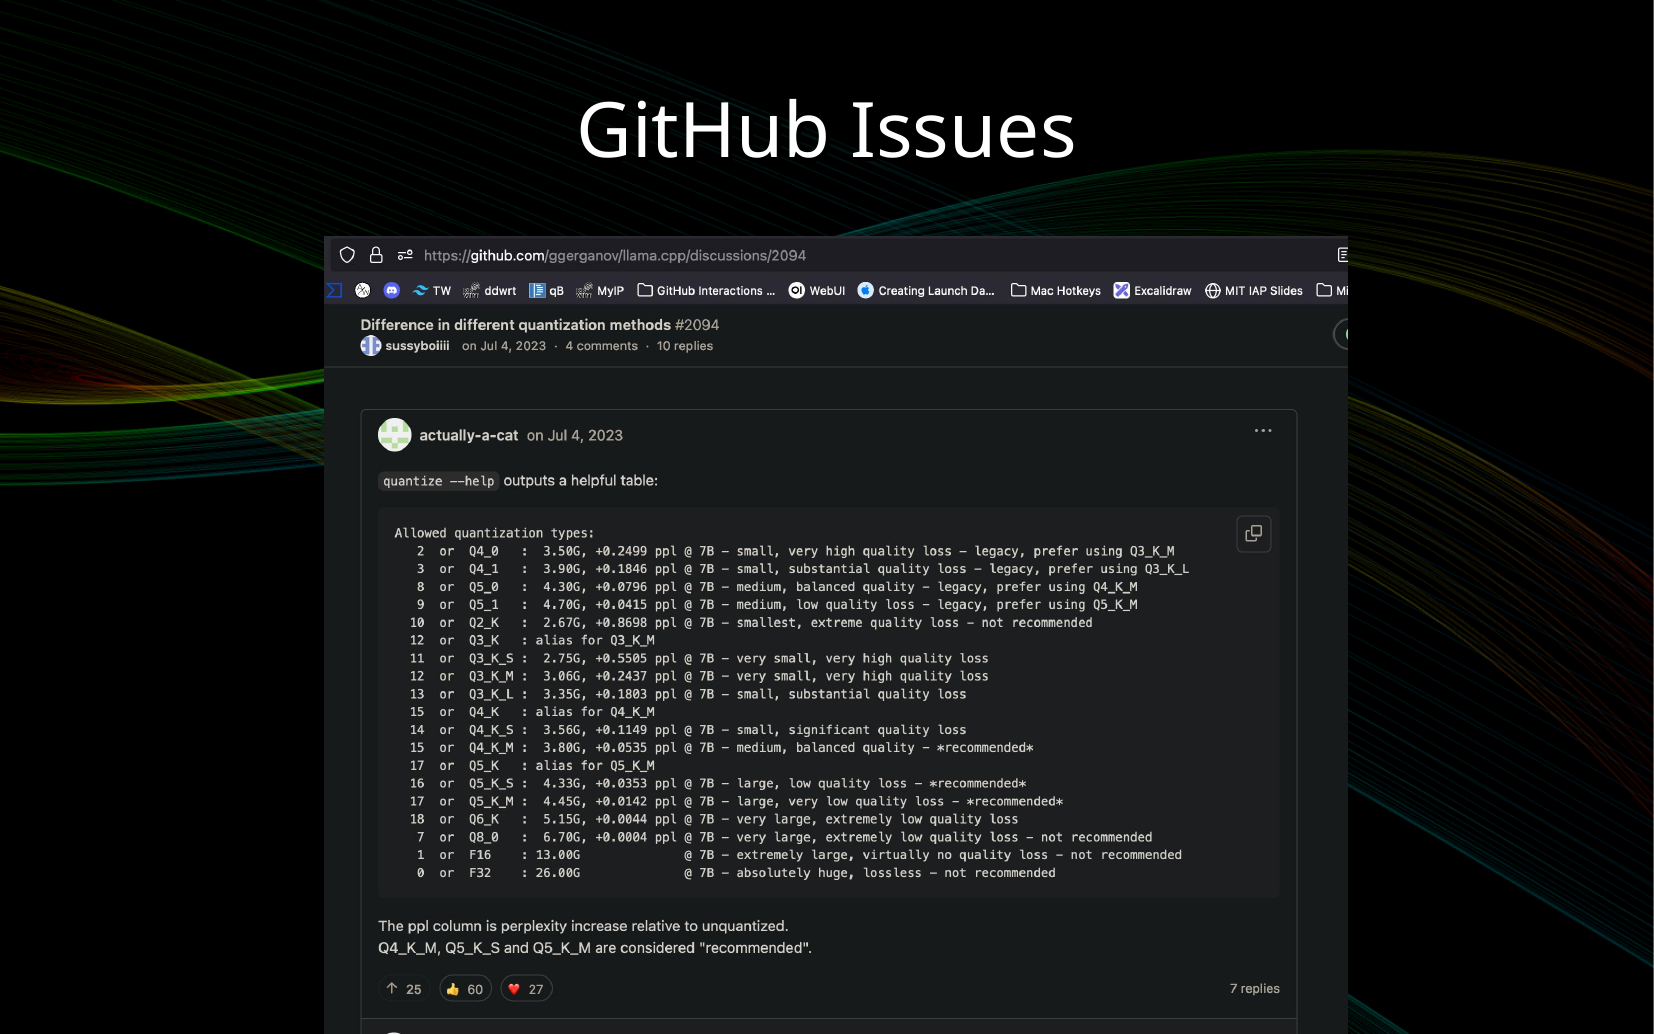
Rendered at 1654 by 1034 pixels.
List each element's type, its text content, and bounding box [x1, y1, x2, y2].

title GitHub Issues [82, 41, 1571, 214]
picture [0, 0, 1654, 1034]
